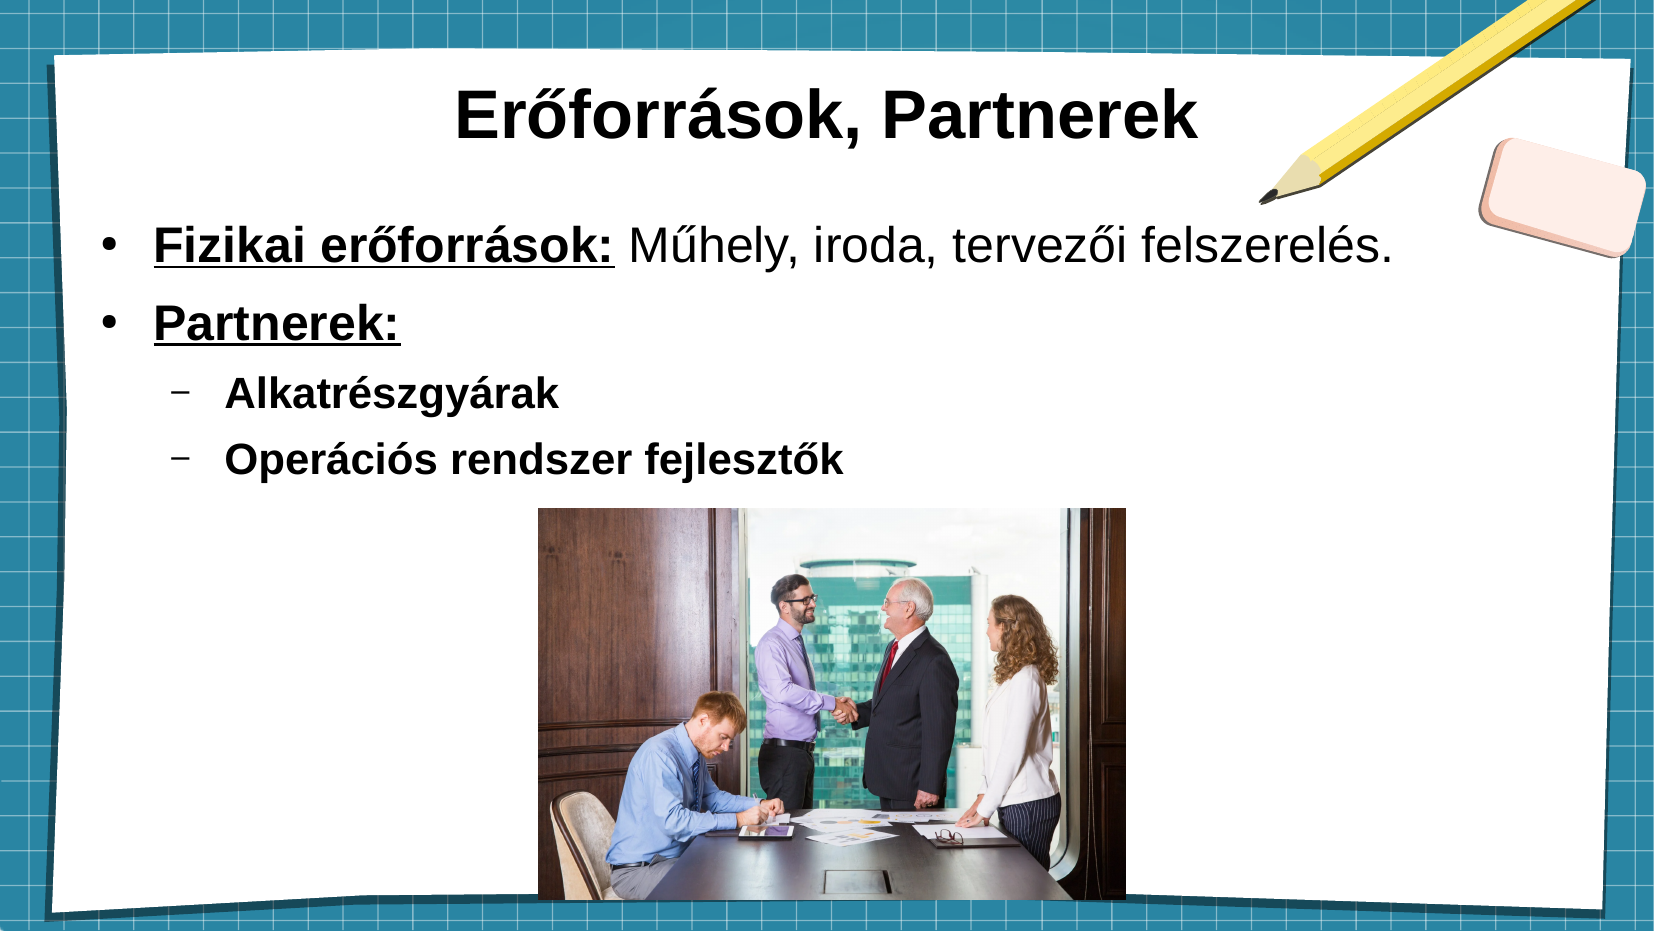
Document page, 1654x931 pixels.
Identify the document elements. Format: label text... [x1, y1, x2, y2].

picture [538, 508, 1126, 901]
list Fizikai erőforrások: Műhely, iroda, tervezői felszerelés. Partnerek: Alkatrészgyárak Operációs rendszer fejlesztők [82, 217, 1571, 758]
title Erőforrások, Partnerek [82, 37, 1571, 193]
